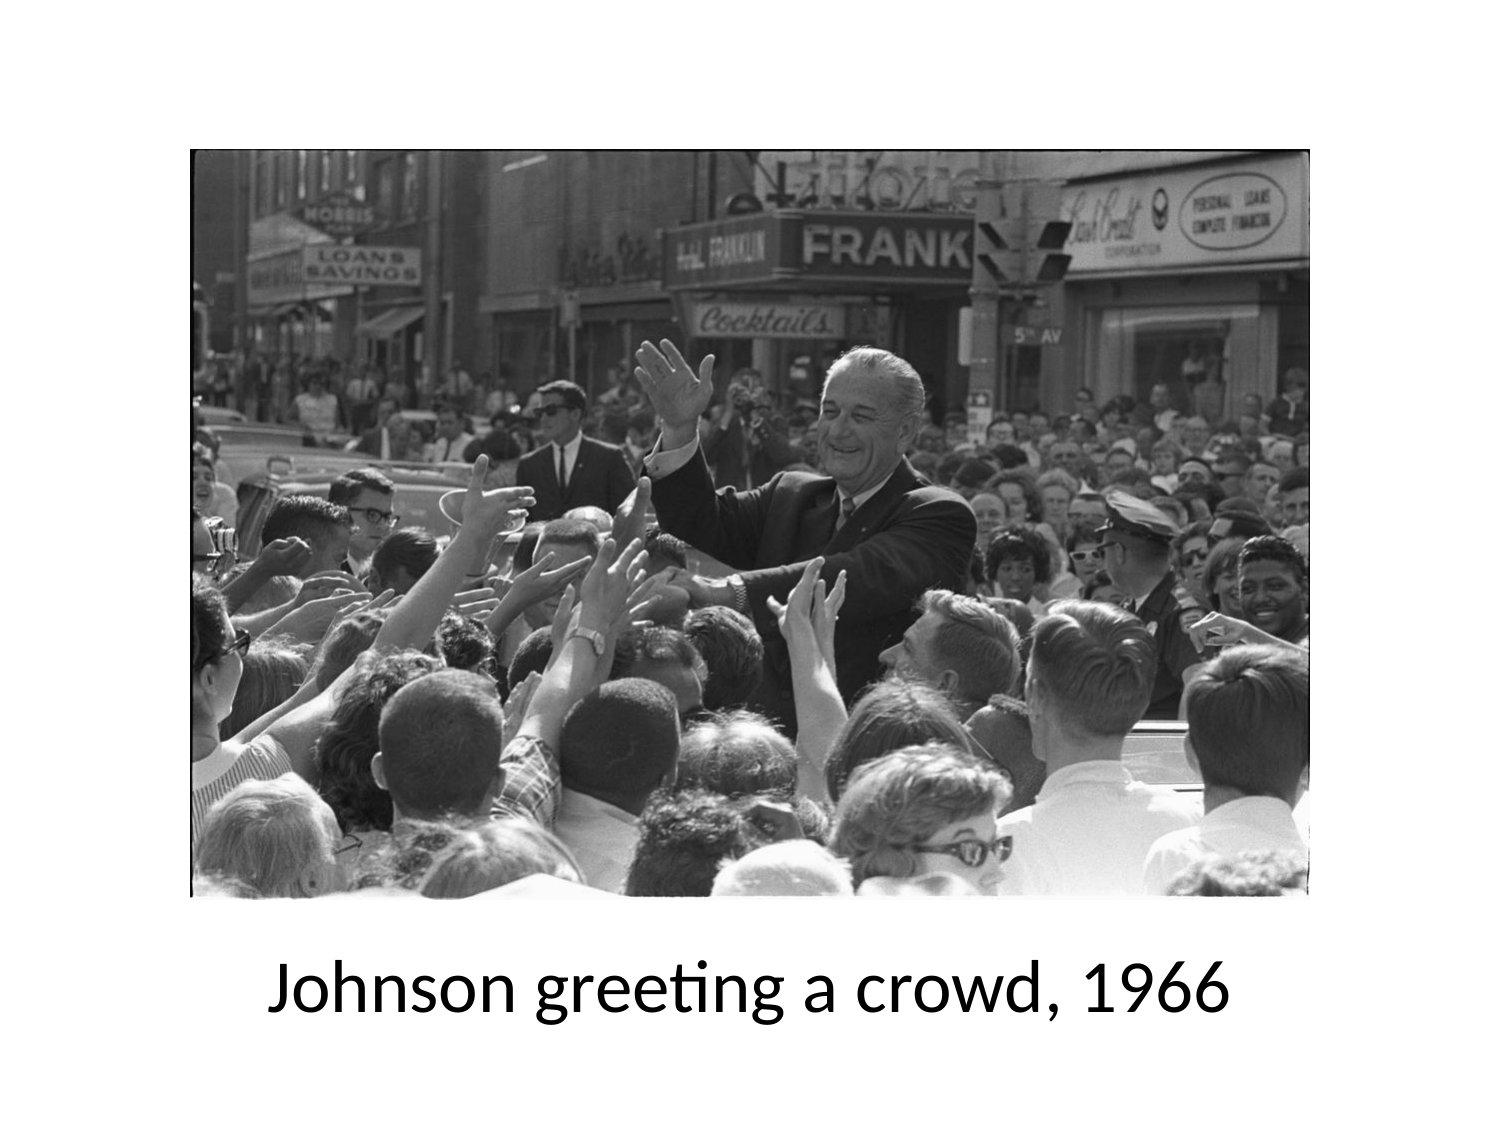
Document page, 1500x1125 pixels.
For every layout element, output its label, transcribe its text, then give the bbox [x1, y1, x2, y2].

picture [190, 149, 1310, 900]
text_box Johnson greeting a crowd, 1966 [252, 929, 1248, 1035]
